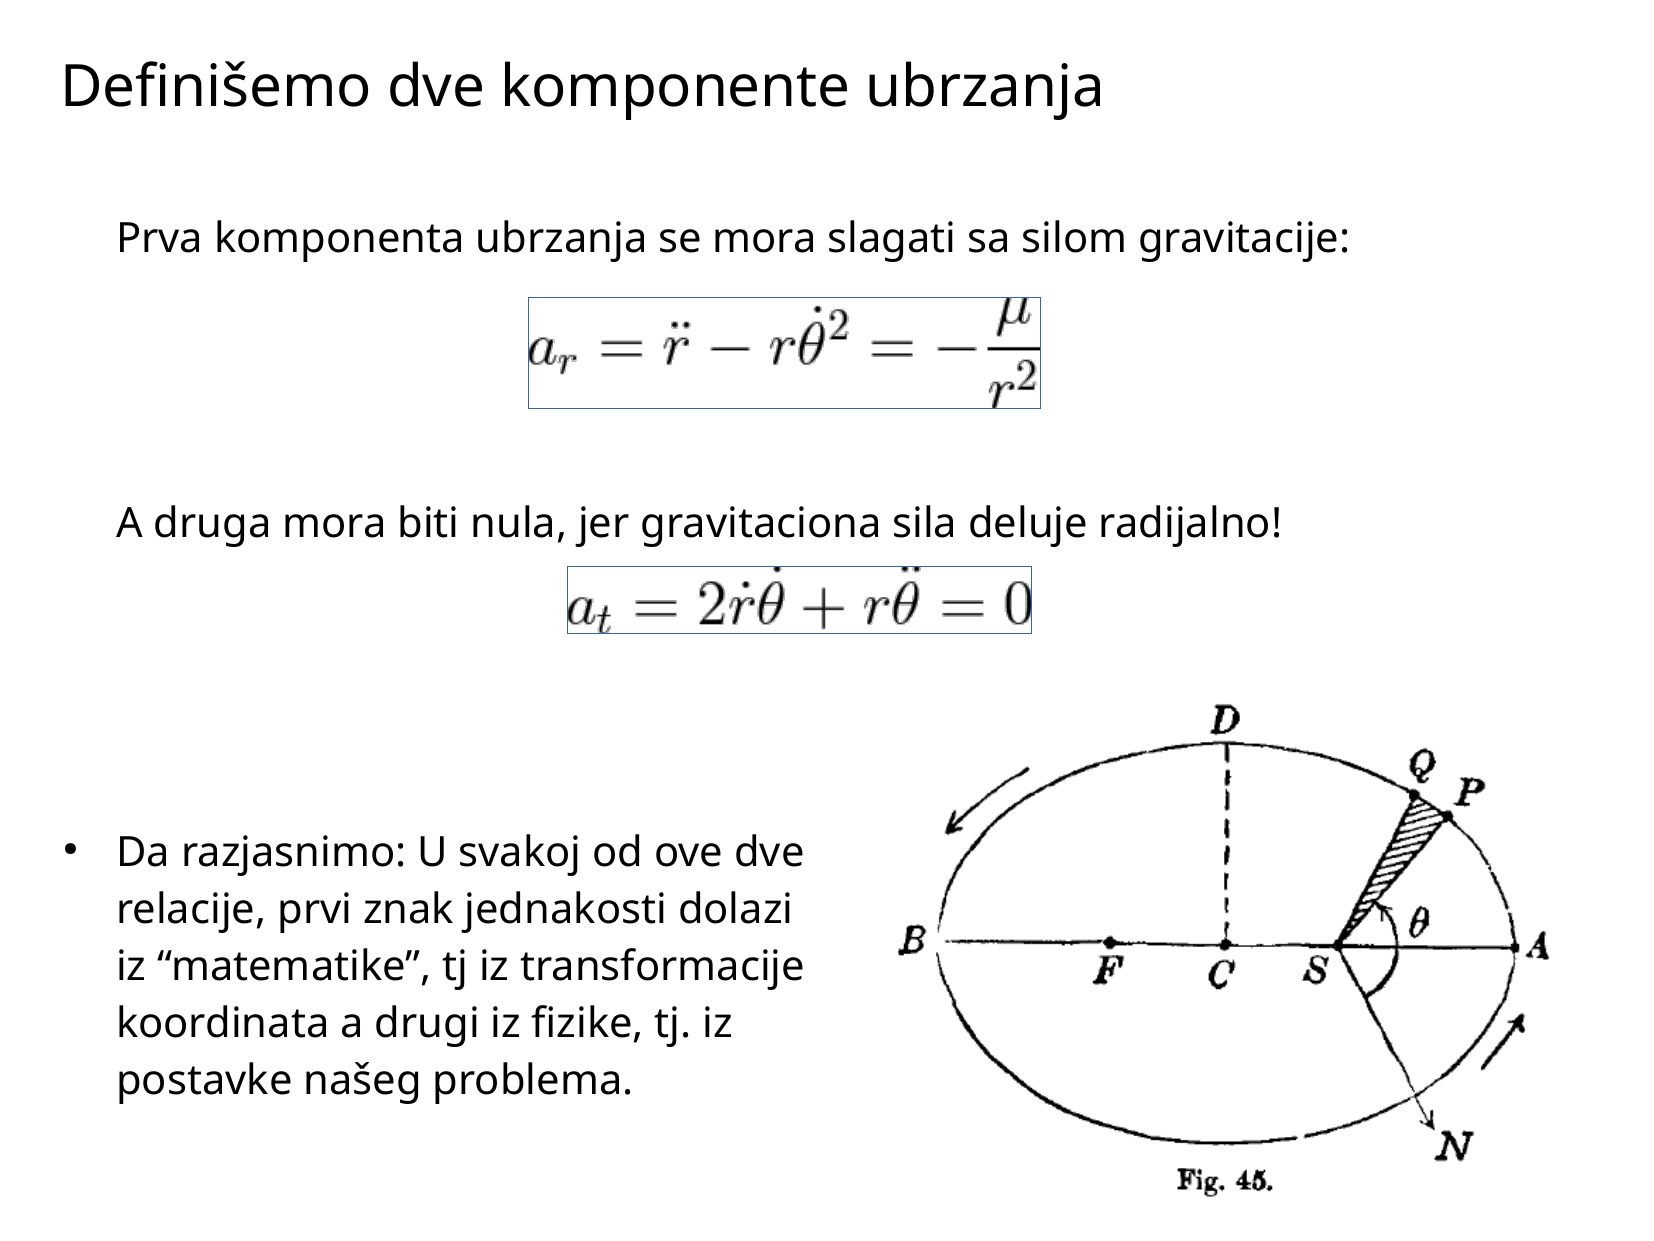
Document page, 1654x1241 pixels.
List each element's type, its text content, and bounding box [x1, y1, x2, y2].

title Definišemo dve komponente ubrzanja [59, 17, 1648, 150]
picture [528, 297, 1041, 409]
picture [567, 566, 1032, 634]
list Prva komponenta ubrzanja se mora slagati sa silom gravitacije: A druga mora biti nula, jer gravitaciona sila deluje radijalno! Da razjasnimo: U svakoj od ove dve relacije, prvi znak jednakosti dolazi iz “matematike”, tj iz transformacije koordinata a drugi iz fizike, tj. iz postavke našeg problema. [45, 207, 1635, 1173]
picture [849, 686, 1621, 1208]
